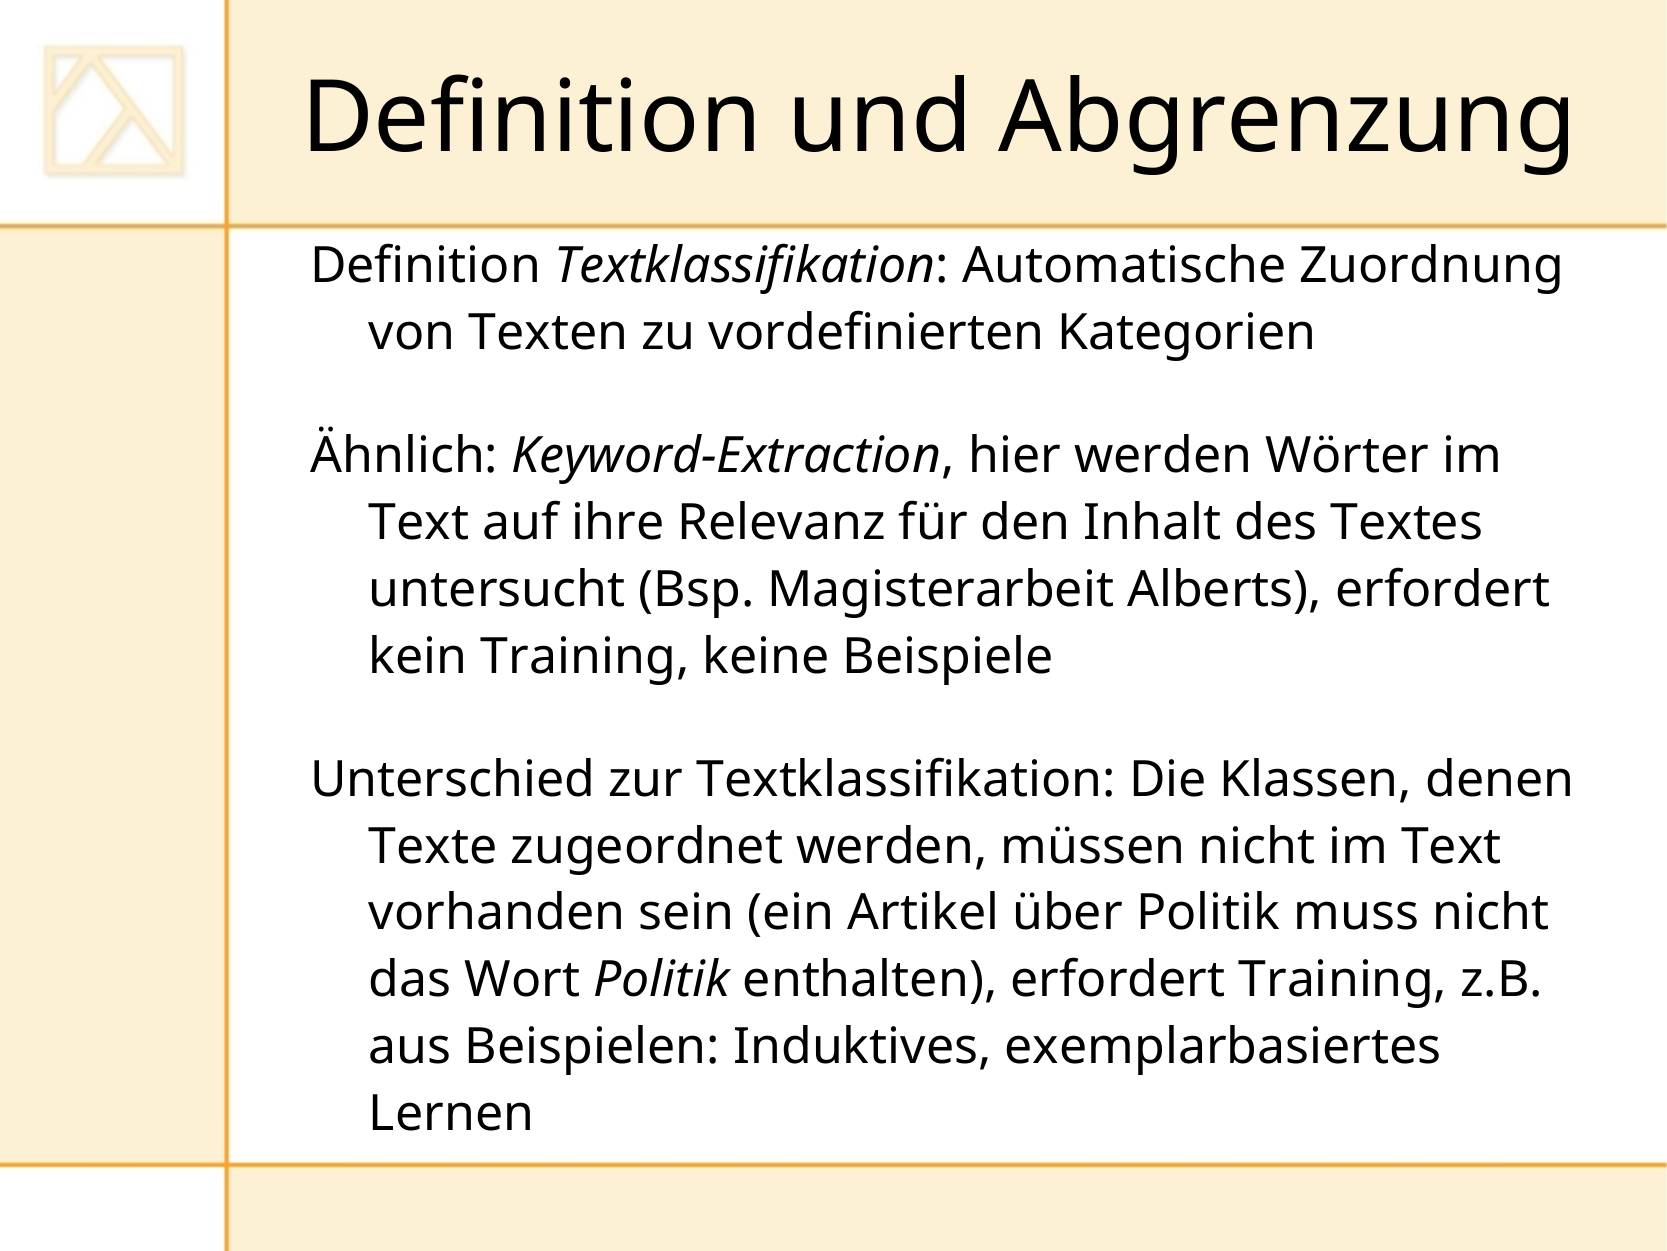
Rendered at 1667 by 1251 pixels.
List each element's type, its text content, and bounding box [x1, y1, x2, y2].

list Definition Textklassifikation: Automatische Zuordnung von Texten zu vordefinierten Kategorien Ähnlich: Keyword-Extraction, hier werden Wörter im Text auf ihre Relevanz für den Inhalt des Textes untersucht (Bsp. Magisterarbeit Alberts), erfordert kein Training, keine Beispiele Unterschied zur Textklassifikation: Die Klassen, denen Texte zugeordnet werden, müssen nicht im Text vorhanden sein (ein Artikel über Politik muss nicht das Wort Politik enthalten), erfordert Training, z.B. aus Beispielen: Induktives, exemplarbasiertes Lernen [268, 185, 1611, 1188]
picture [0, 0, 1667, 1251]
title Definition und Abgrenzung [268, 0, 1611, 185]
